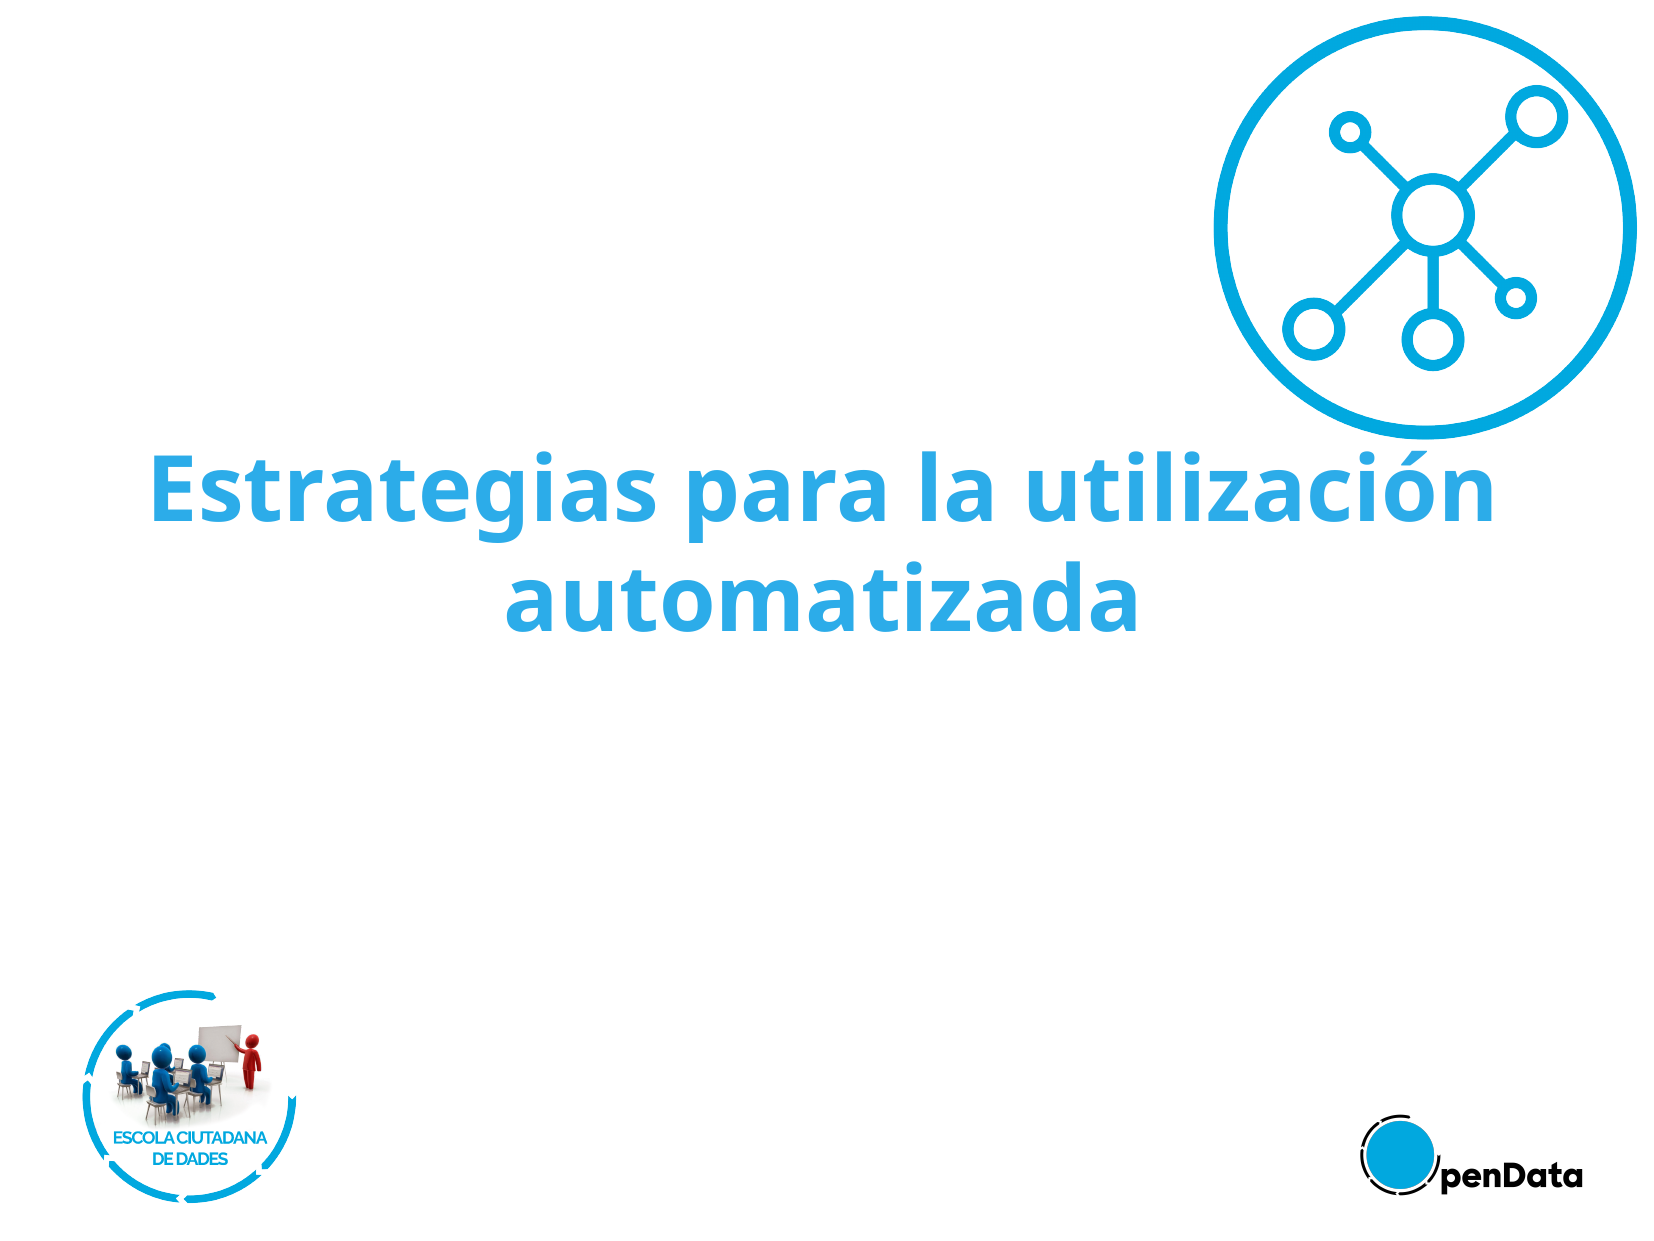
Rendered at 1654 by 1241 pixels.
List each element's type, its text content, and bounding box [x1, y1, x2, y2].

text_box Estrategias para la utilización automatizada [109, 497, 1538, 584]
picture [1196, 0, 1654, 457]
picture [45, 953, 333, 1241]
picture [1354, 1108, 1600, 1206]
